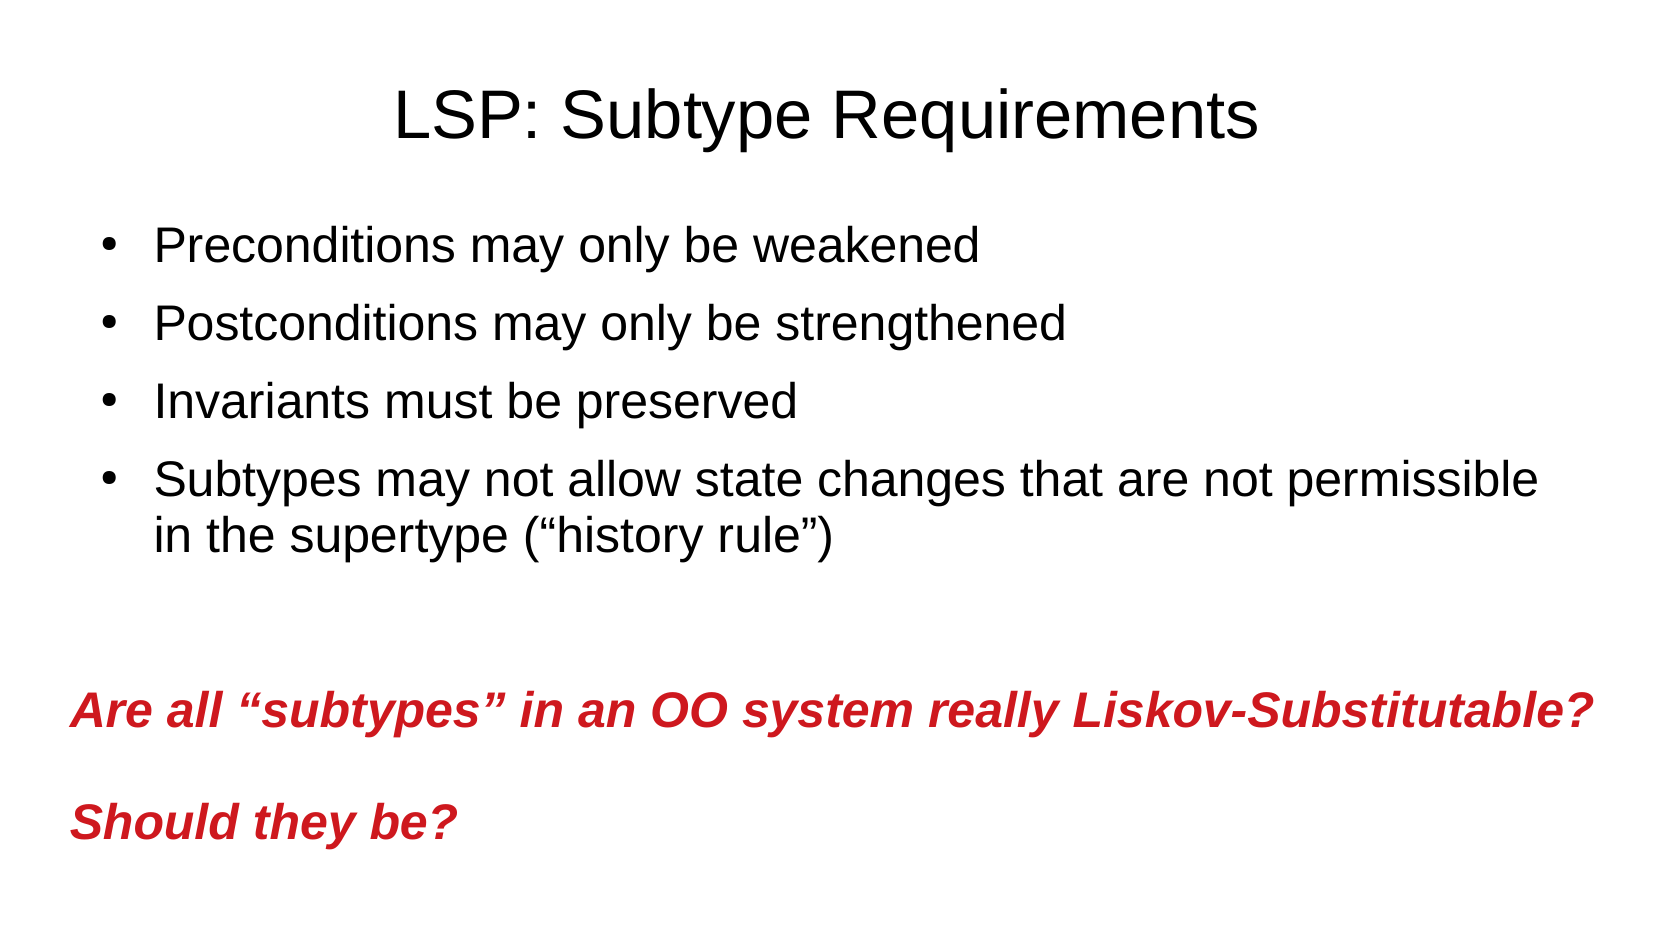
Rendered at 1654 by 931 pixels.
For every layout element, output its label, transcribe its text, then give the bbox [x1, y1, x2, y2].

list Preconditions may only be weakened Postconditions may only be strengthened Invariants must be preserved Subtypes may not allow state changes that are not permissible in the supertype (“history rule”) [82, 217, 1571, 616]
title LSP: Subtype Requirements [82, 37, 1571, 193]
text_box Are all “subtypes” in an OO system really Liskov-Substitutable? Should they be? [54, 675, 1611, 858]
